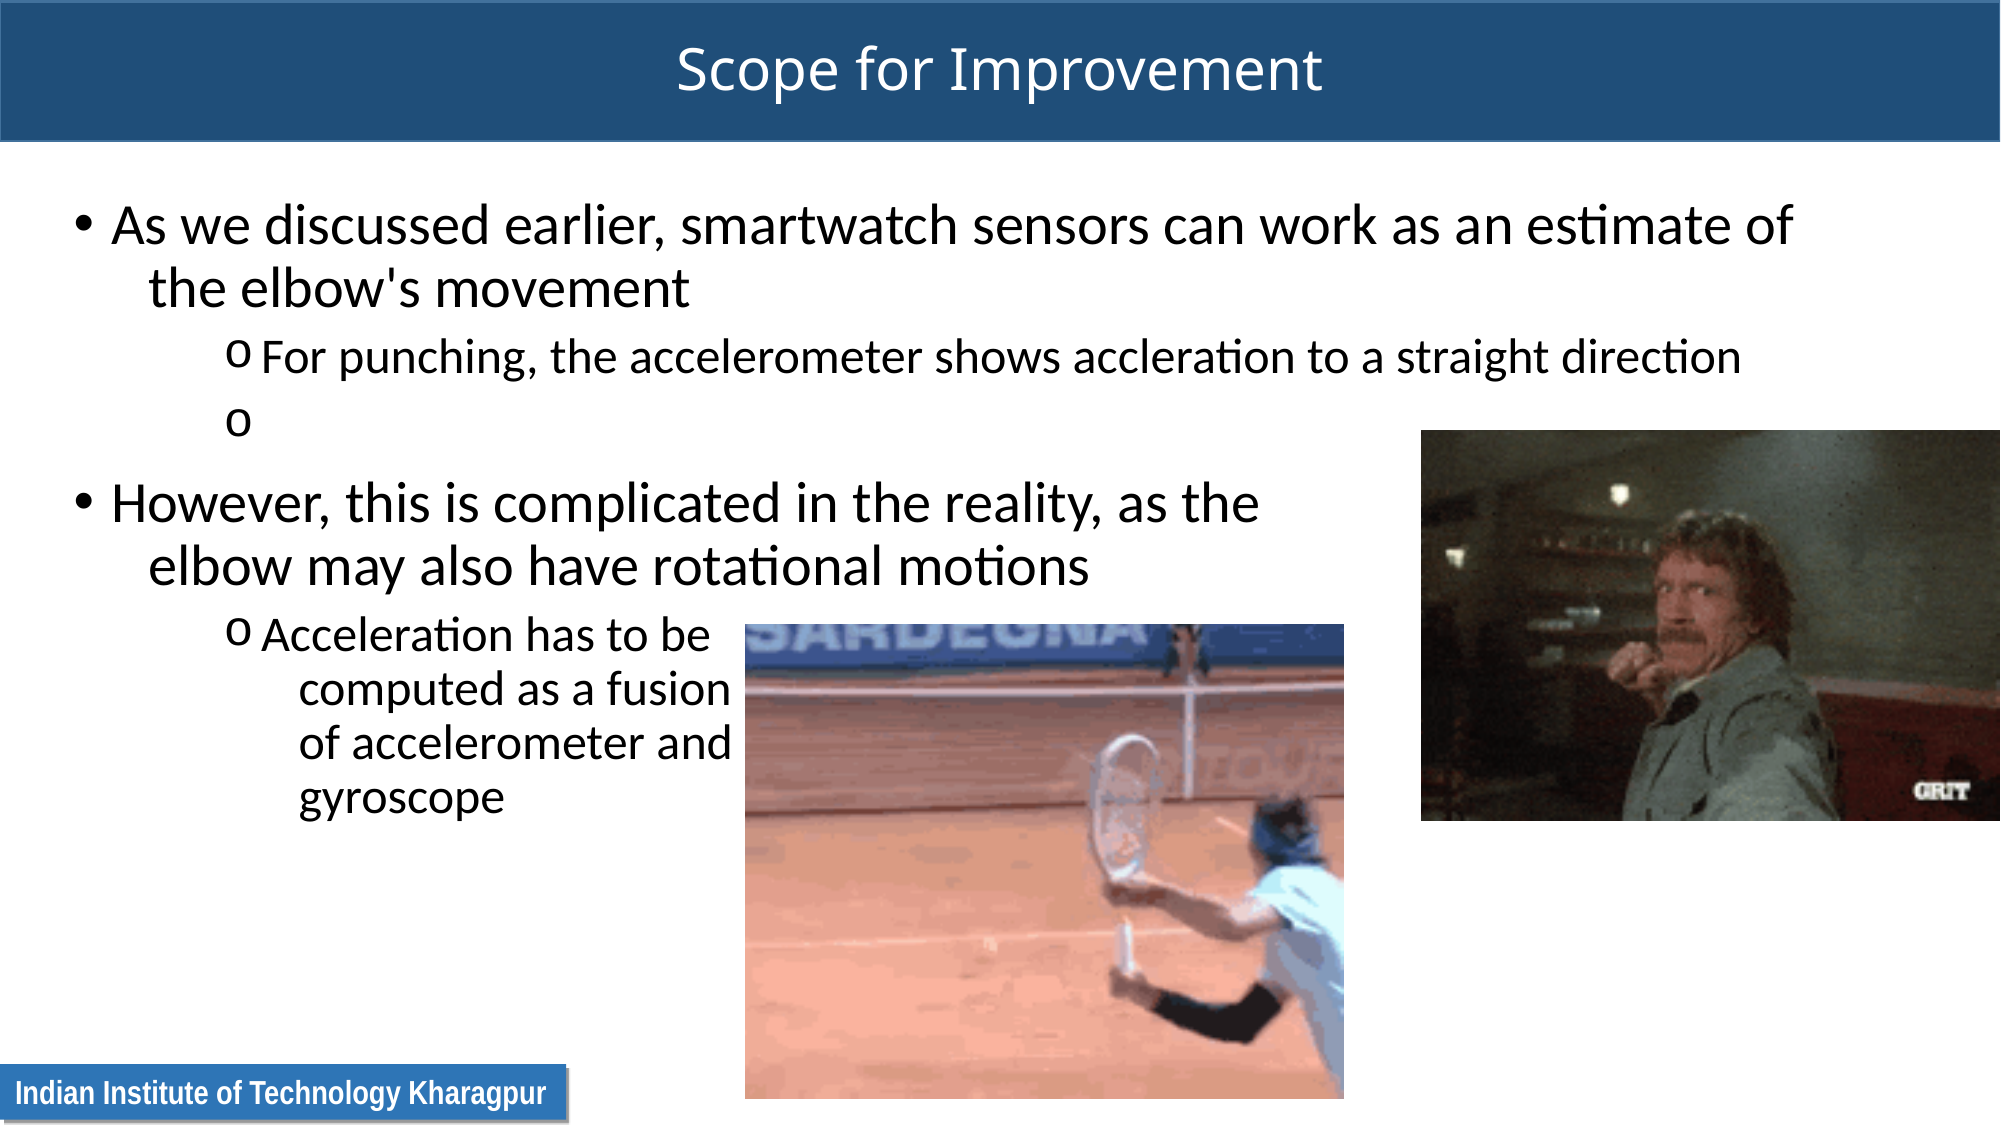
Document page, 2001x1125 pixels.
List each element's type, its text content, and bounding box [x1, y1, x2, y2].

list As we discussed earlier, smartwatch sensors can work as an estimate of the elbow's movement For punching, the accelerometer shows accleration to a straight direction However, this is complicated in the reality, as the elbow may also have rotational motions Acceleration has to be computed as a fusion of accelerometer and gyroscope [58, 186, 1954, 1065]
title Scope for Improvement [0, 1, 2000, 141]
picture [745, 625, 1344, 1099]
picture [1421, 430, 2000, 821]
